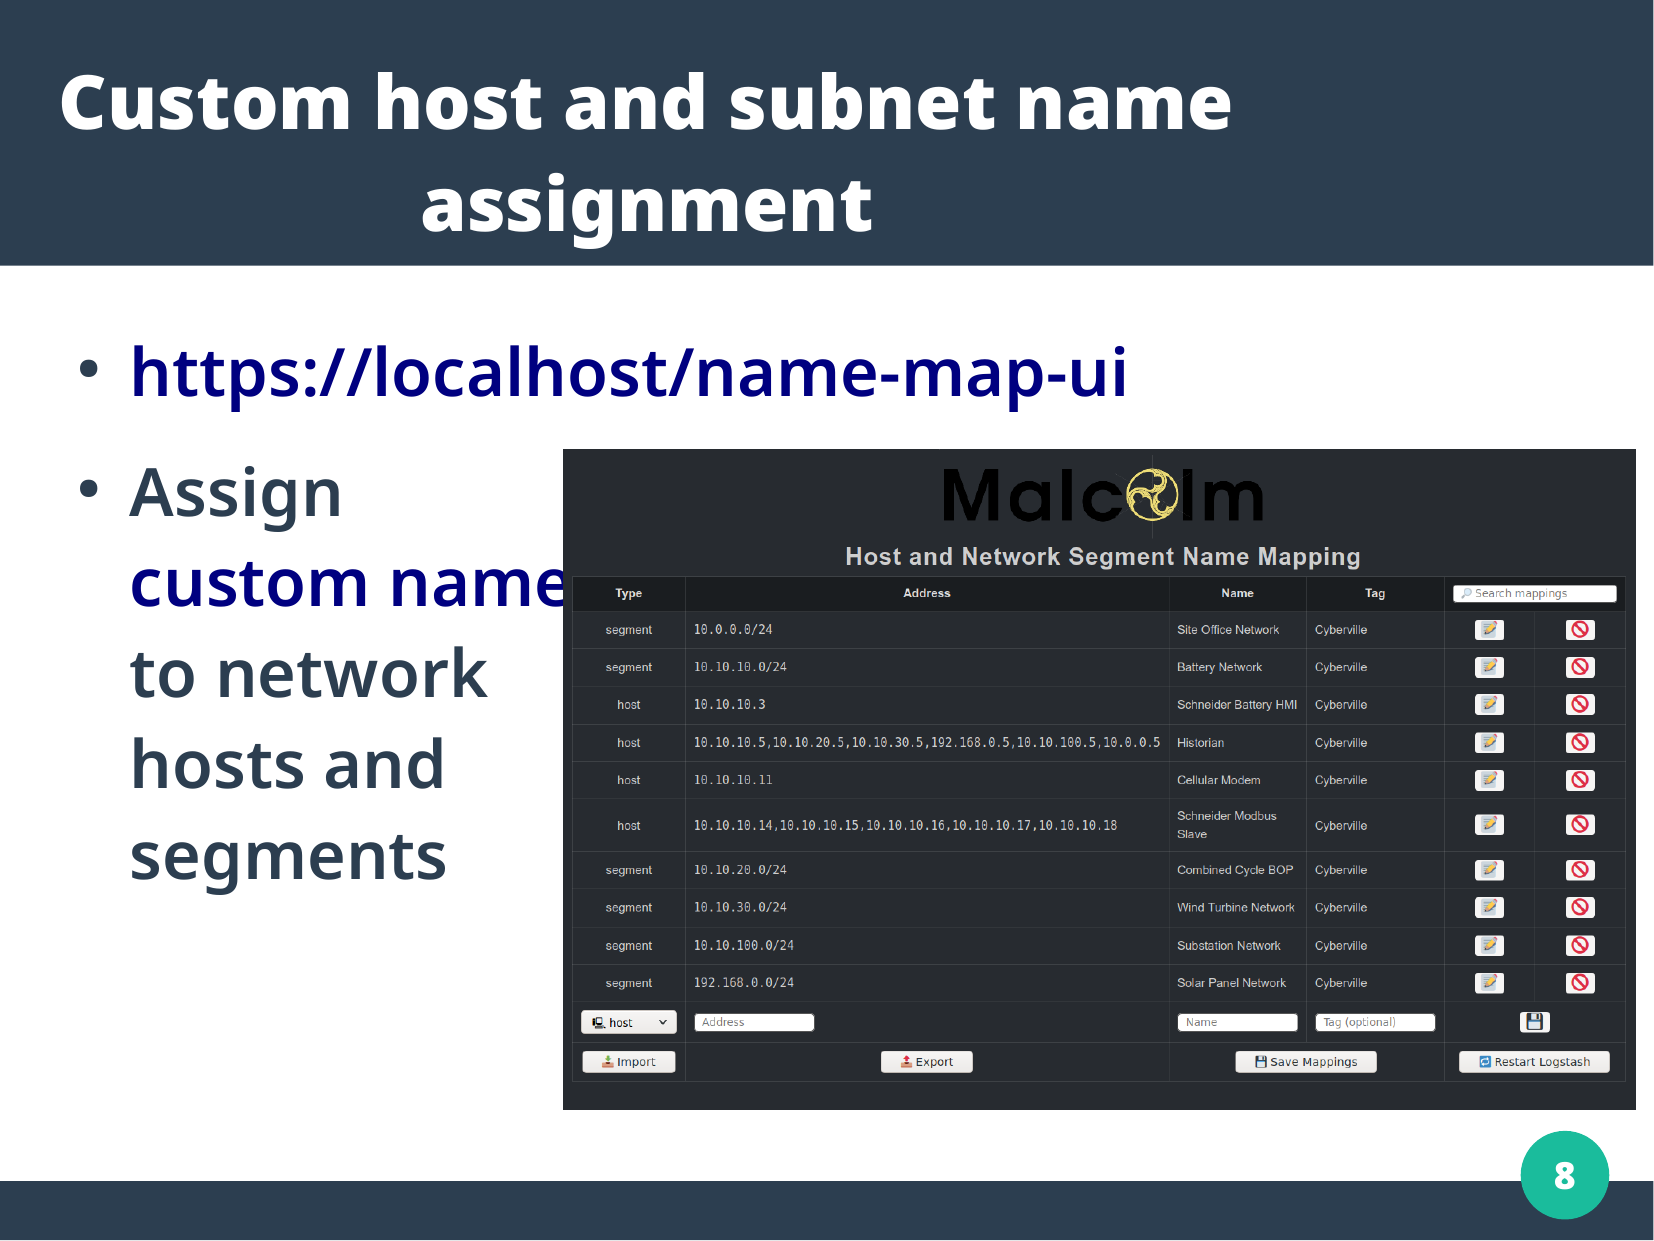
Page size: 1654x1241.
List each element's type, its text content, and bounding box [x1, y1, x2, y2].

list https://localhost/name-map-ui Assign custom names to network hosts and segments [59, 324, 1595, 1152]
title Custom host and subnet name assignment [59, 49, 1595, 207]
picture [563, 449, 1636, 1111]
